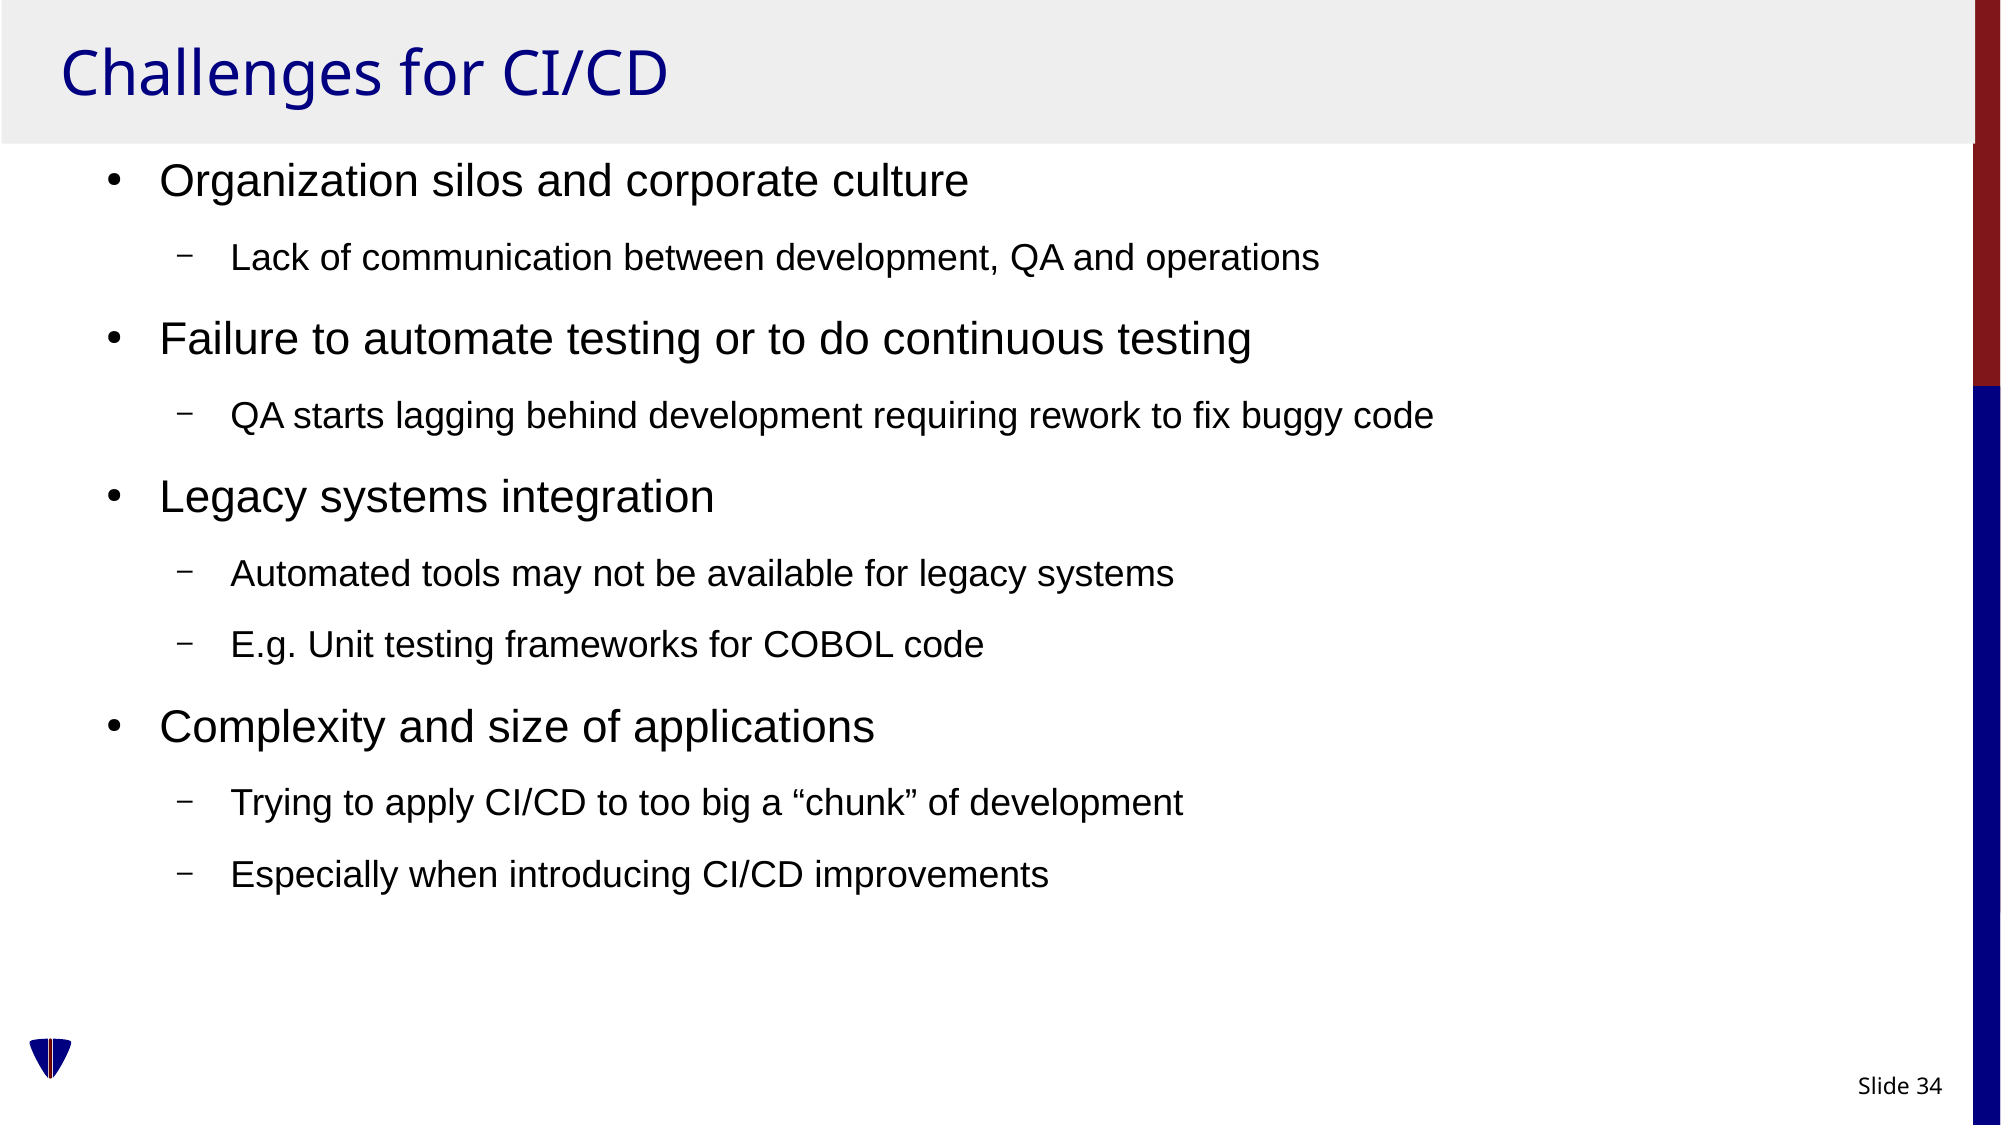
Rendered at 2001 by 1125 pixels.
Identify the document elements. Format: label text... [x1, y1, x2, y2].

list Organization silos and corporate culture Lack of communication between development, QA and operations Failure to automate testing or to do continuous testing QA starts lagging behind development requiring rework to fix buggy code Legacy systems integration Automated tools may not be available for legacy systems E.g. Unit testing frameworks for COBOL code Complexity and size of applications Trying to apply CI/CD to too big a “chunk” of development Especially when introducing CI/CD improvements [88, 147, 1861, 1004]
title Challenges for CI/CD [1, 0, 1976, 144]
